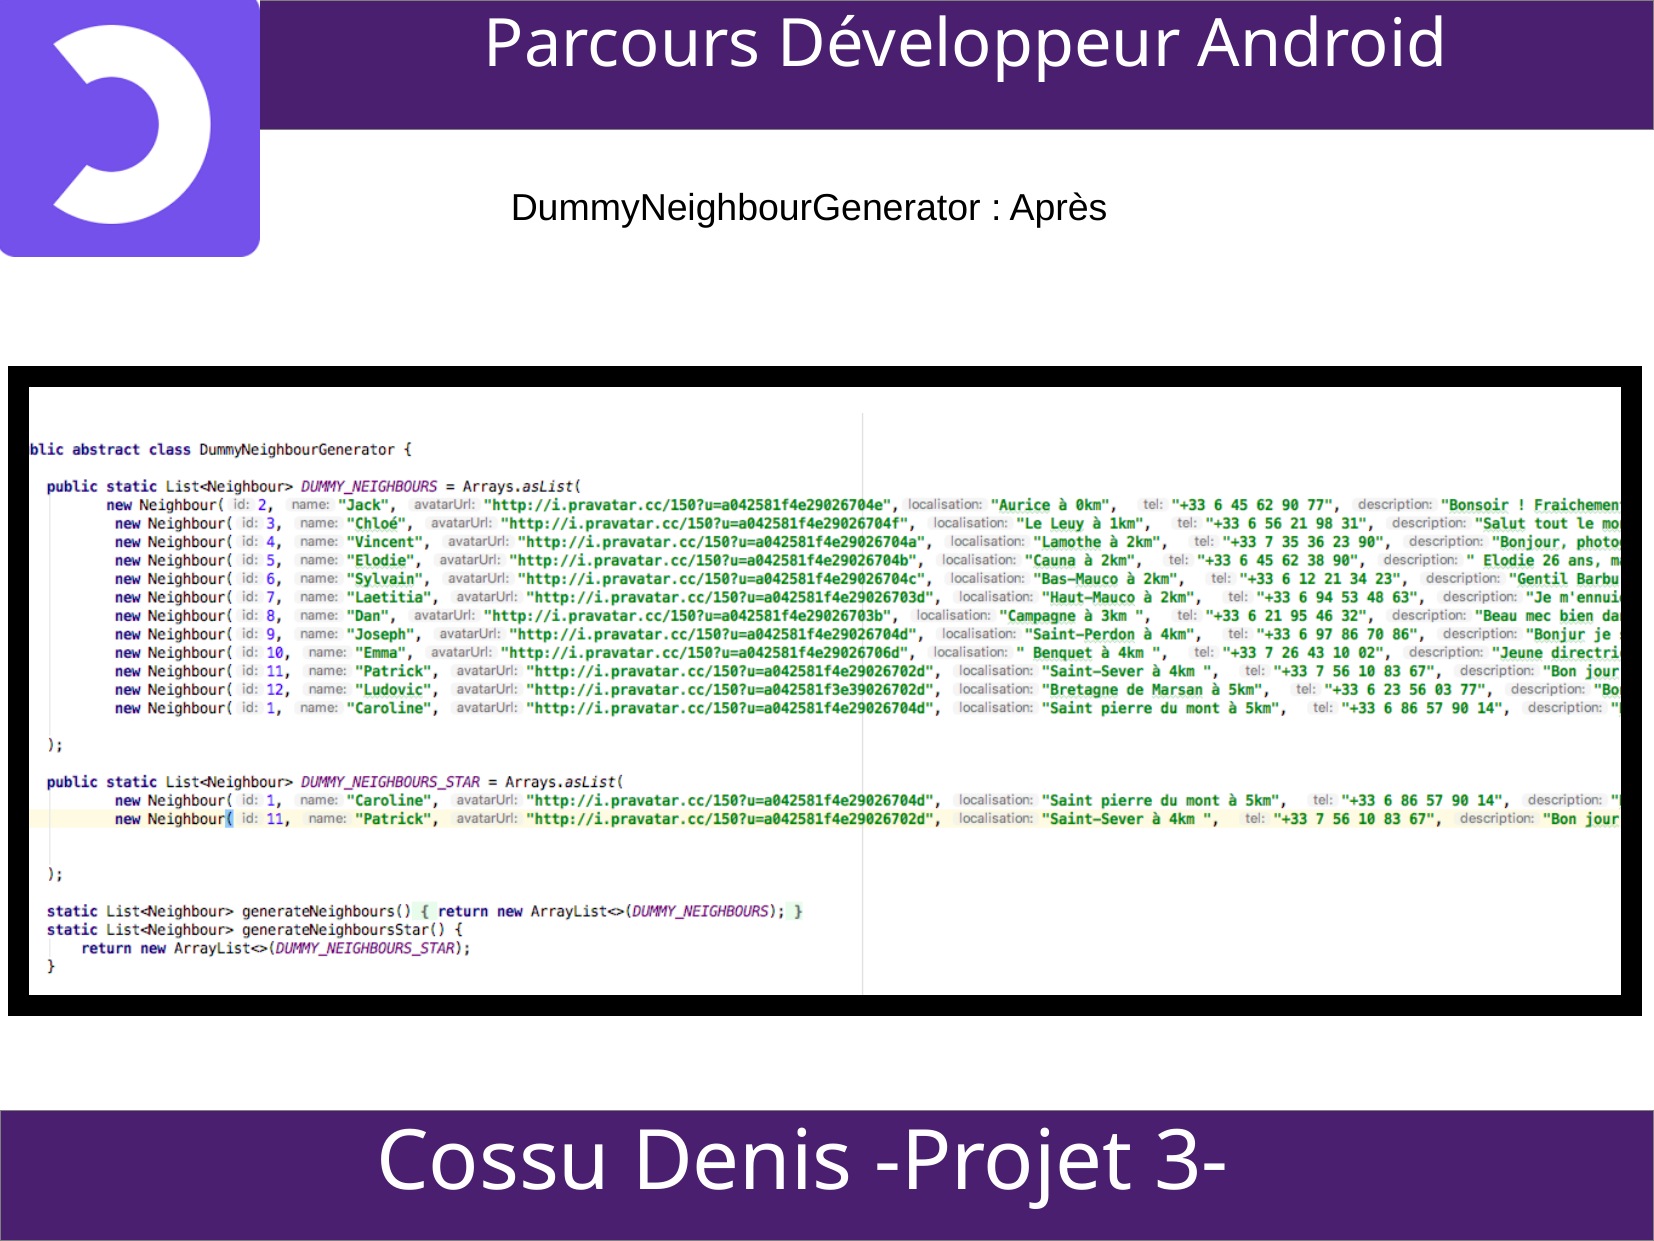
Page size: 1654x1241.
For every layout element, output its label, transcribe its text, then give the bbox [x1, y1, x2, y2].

picture [29, 413, 1621, 995]
text_box [8, 366, 1642, 1016]
text_box DummyNeighbourGenerator : Après [496, 179, 1134, 237]
picture [0, 0, 260, 257]
